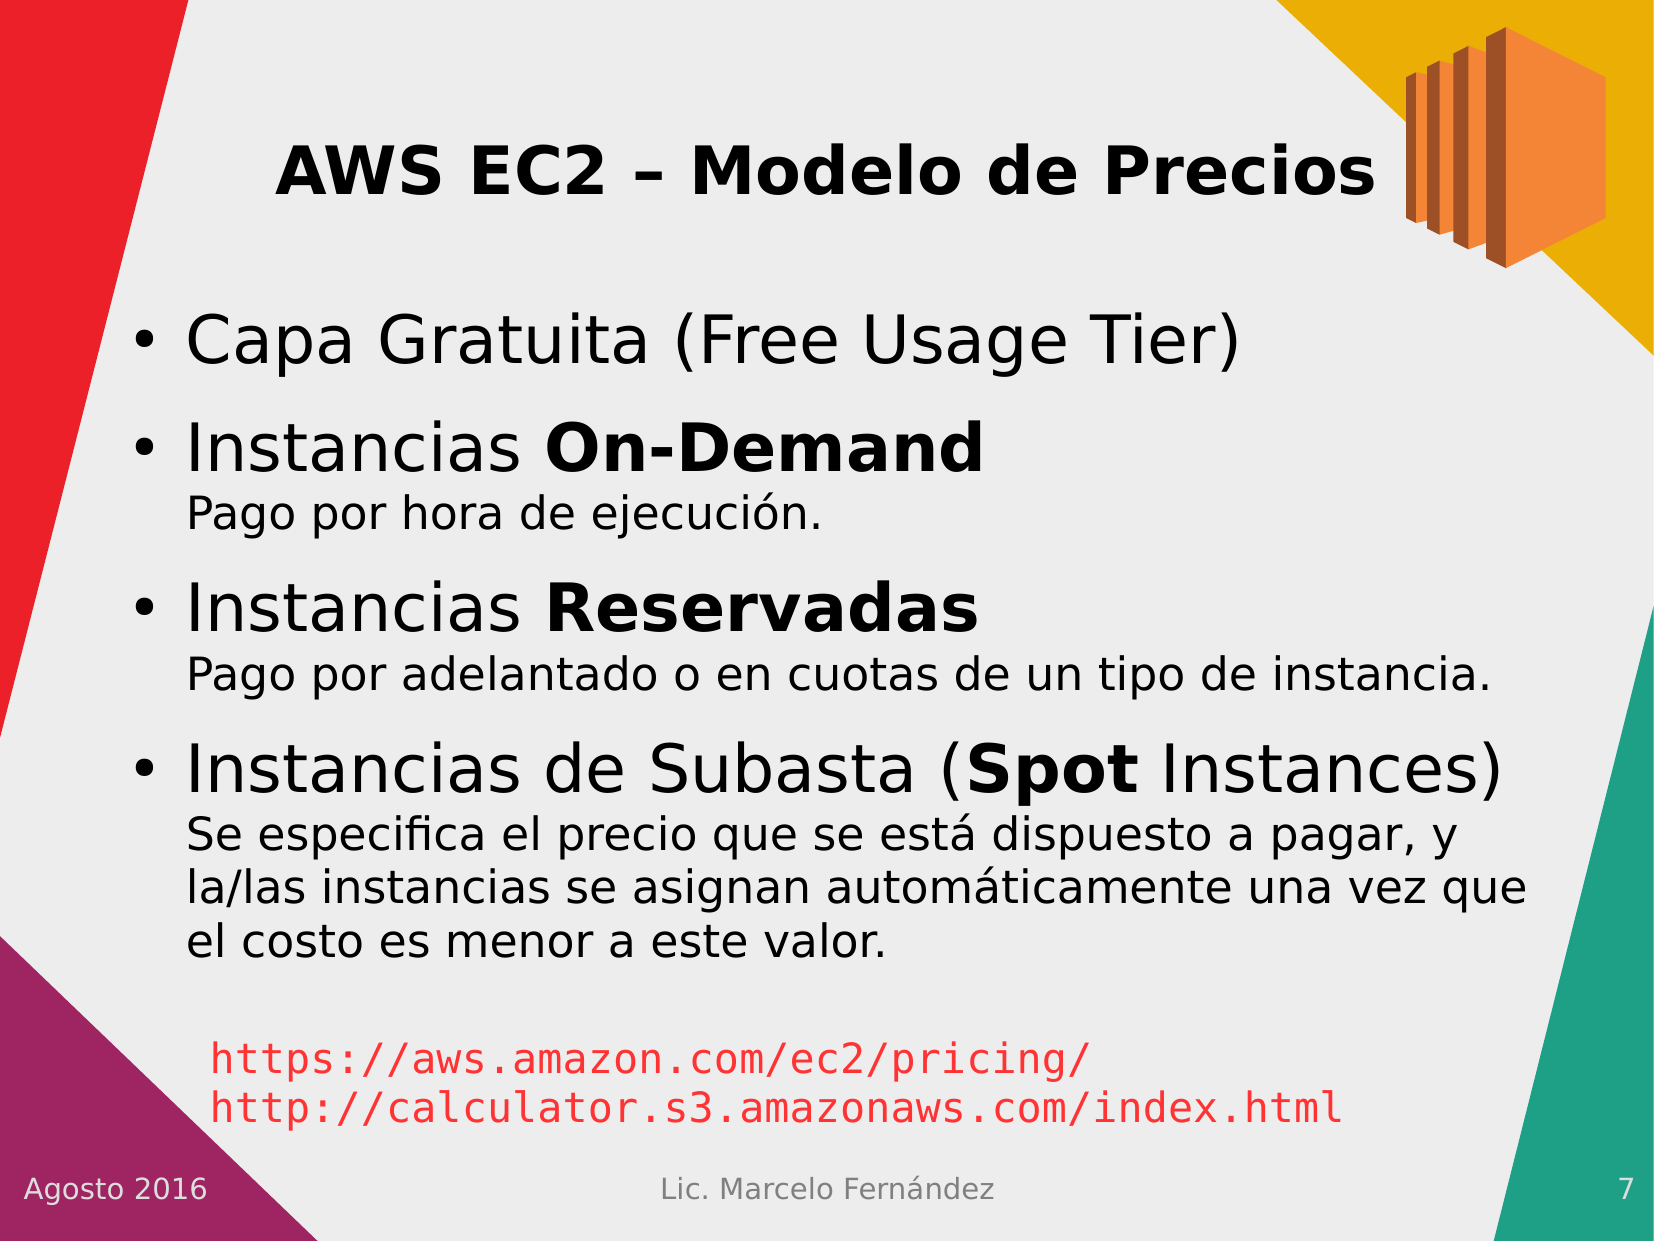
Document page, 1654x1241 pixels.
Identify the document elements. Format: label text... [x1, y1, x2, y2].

title AWS EC2 – Modelo de Precios [114, 73, 1358, 271]
list Capa Gratuita (Free Usage Tier) Instancias On-Demand Pago por hora de ejecución. Instancias Reservadas Pago por adelantado o en cuotas de un tipo de instancia. Instancias de Subasta (Spot Instances) Se especifica el precio que se está dispuesto a pagar, y la/las instancias se asignan automáticamente una vez que el costo es menor a este valor. [114, 302, 1539, 1033]
text_box https://aws.amazon.com/ec2/pricing/ http://calculator.s3.amazonaws.com/index.html [124, 1027, 1530, 1140]
picture [1358, 0, 1654, 296]
